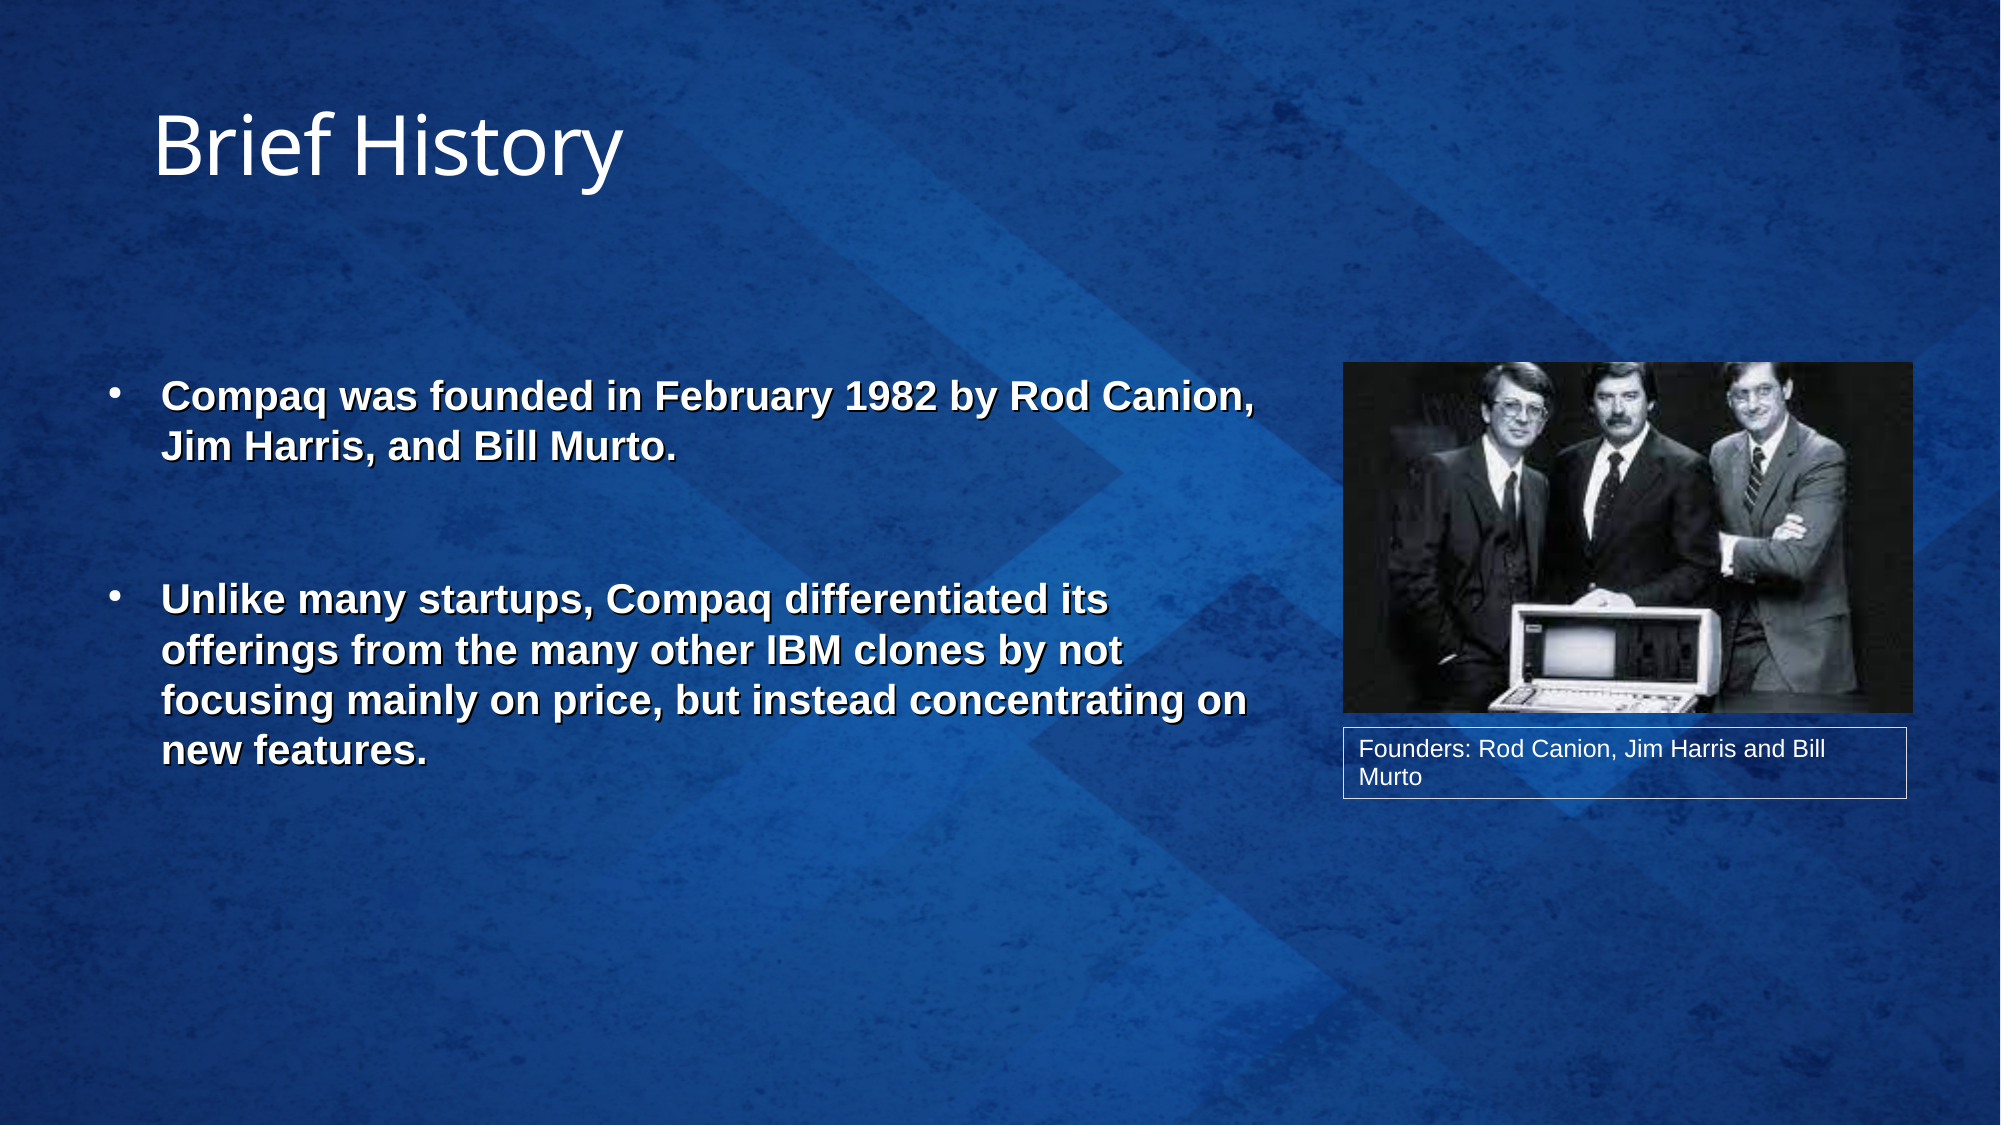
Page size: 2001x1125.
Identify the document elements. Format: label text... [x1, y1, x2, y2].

list Compaq was founded in February 1982 by Rod Canion, Jim Harris, and Bill Murto. Unlike many startups, Compaq differentiated its offerings from the many other IBM clones by not focusing mainly on price, but instead concentrating on new features. [75, 203, 1276, 938]
picture [0, 0, 2001, 1125]
text_box Founders: Rod Canion, Jim Harris and Bill Murto [1343, 727, 1907, 799]
title Brief History [136, 71, 1538, 225]
